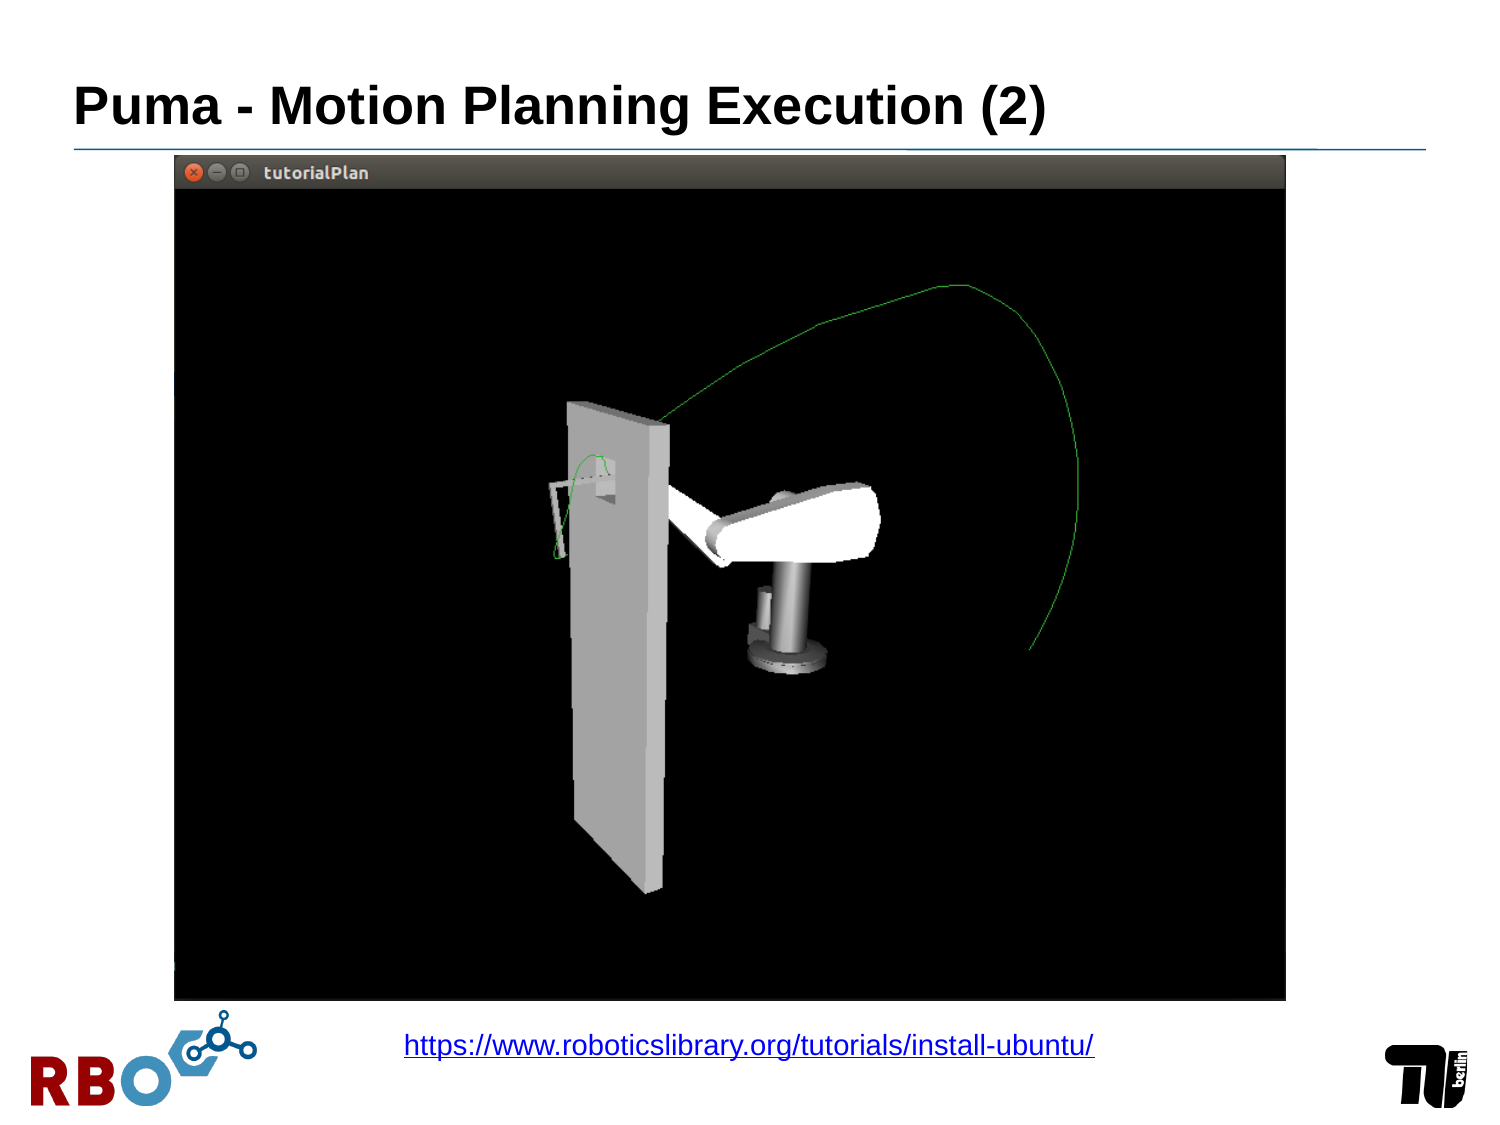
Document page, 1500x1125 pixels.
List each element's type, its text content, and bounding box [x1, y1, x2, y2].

picture [174, 155, 1286, 1001]
picture [1377, 1045, 1468, 1108]
title Puma - Motion Planning Execution (2) [73, 70, 1424, 173]
text_box https://www.roboticslibrary.org/tutorials/install-ubuntu/ [388, 1010, 1247, 1125]
picture [31, 1010, 257, 1106]
